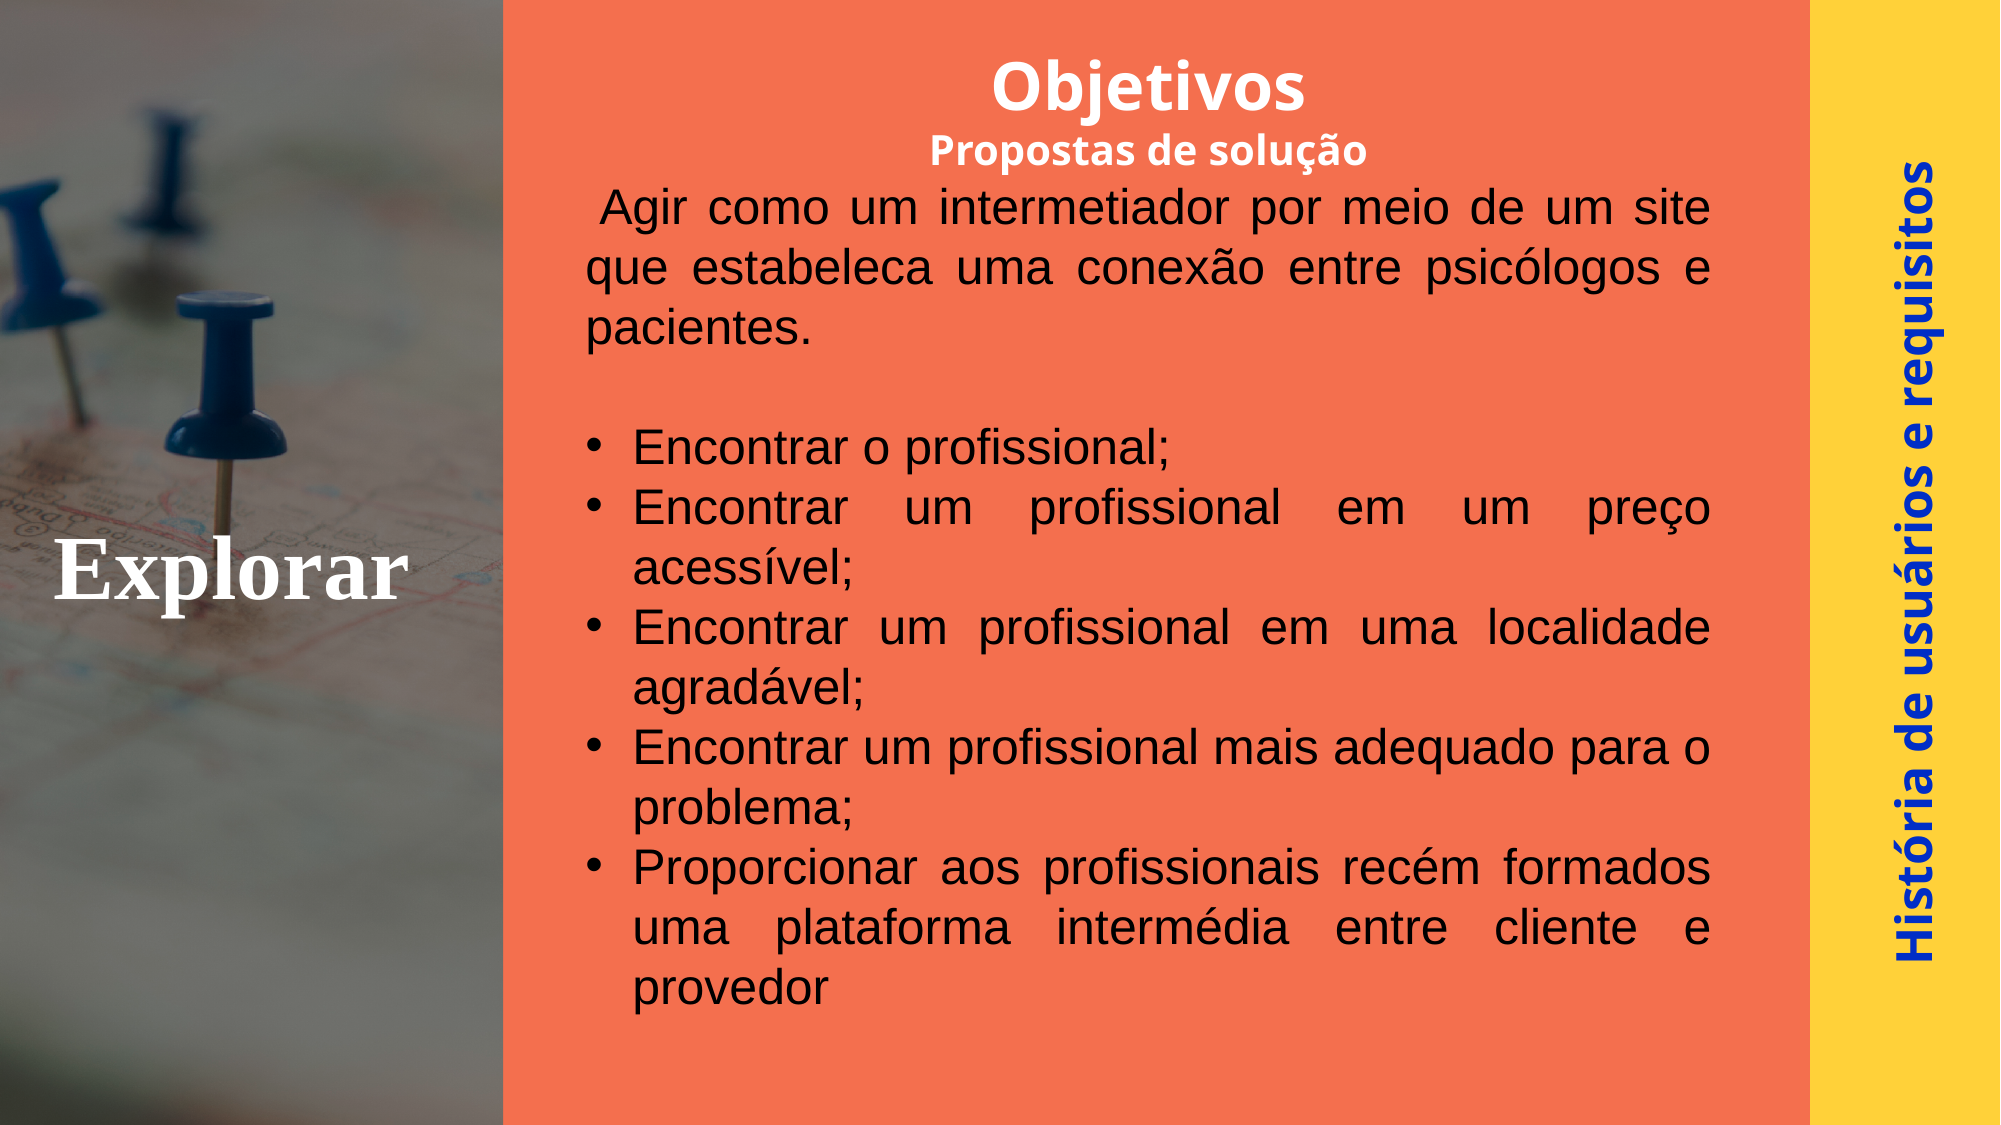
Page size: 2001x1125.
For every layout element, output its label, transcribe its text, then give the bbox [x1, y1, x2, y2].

text_box Objetivos Propostas de solução [746, 35, 1551, 174]
text_box Agir como um intermetiador por meio de um site que estabeleca uma conexão entre psicólogos e pacientes. Encontrar o profissional; Encontrar um profissional em um preço acessível; Encontrar um profissional em uma localidade agradável; Encontrar um profissional mais adequado para o problema; Proporcionar aos profissionais recém formados uma plataforma intermédia entre cliente e provedor [570, 174, 1727, 1075]
picture [0, 0, 504, 1125]
text_box Explorar [22, 500, 441, 626]
text_box [504, 0, 2000, 1125]
text_box História de usuários e requisitos [1875, 117, 1951, 1009]
